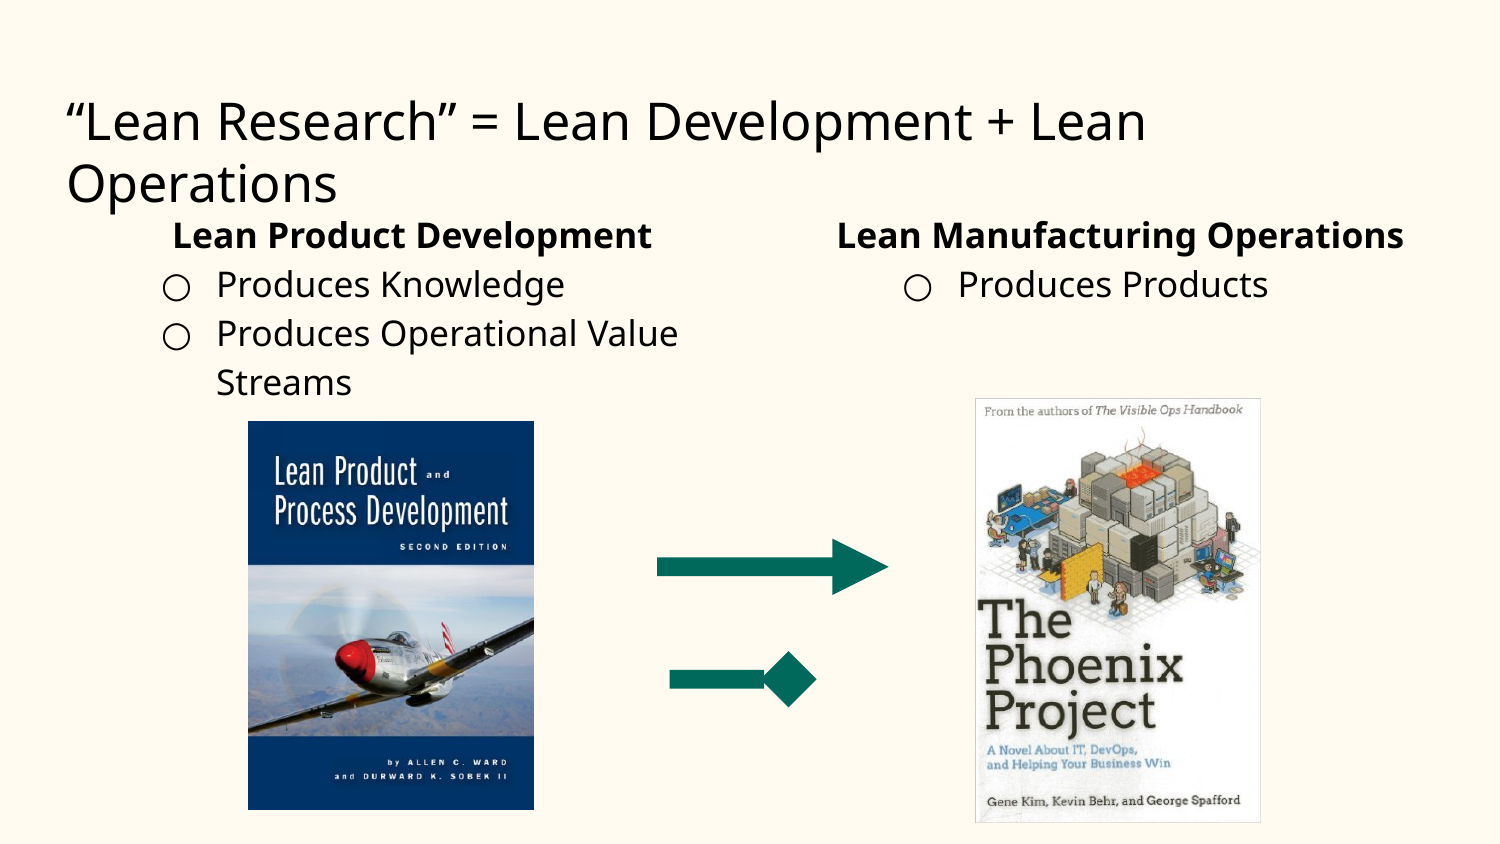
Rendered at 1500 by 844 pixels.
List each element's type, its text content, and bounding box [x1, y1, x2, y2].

title “Lean Research” = Lean Development + Lean Operations [51, 72, 1449, 174]
picture [975, 398, 1261, 823]
picture [248, 421, 534, 810]
list Lean Product Development Produces Knowledge Produces Operational Value Streams [51, 192, 774, 302]
list Lean Manufacturing Operations Produces Products [792, 192, 1449, 302]
